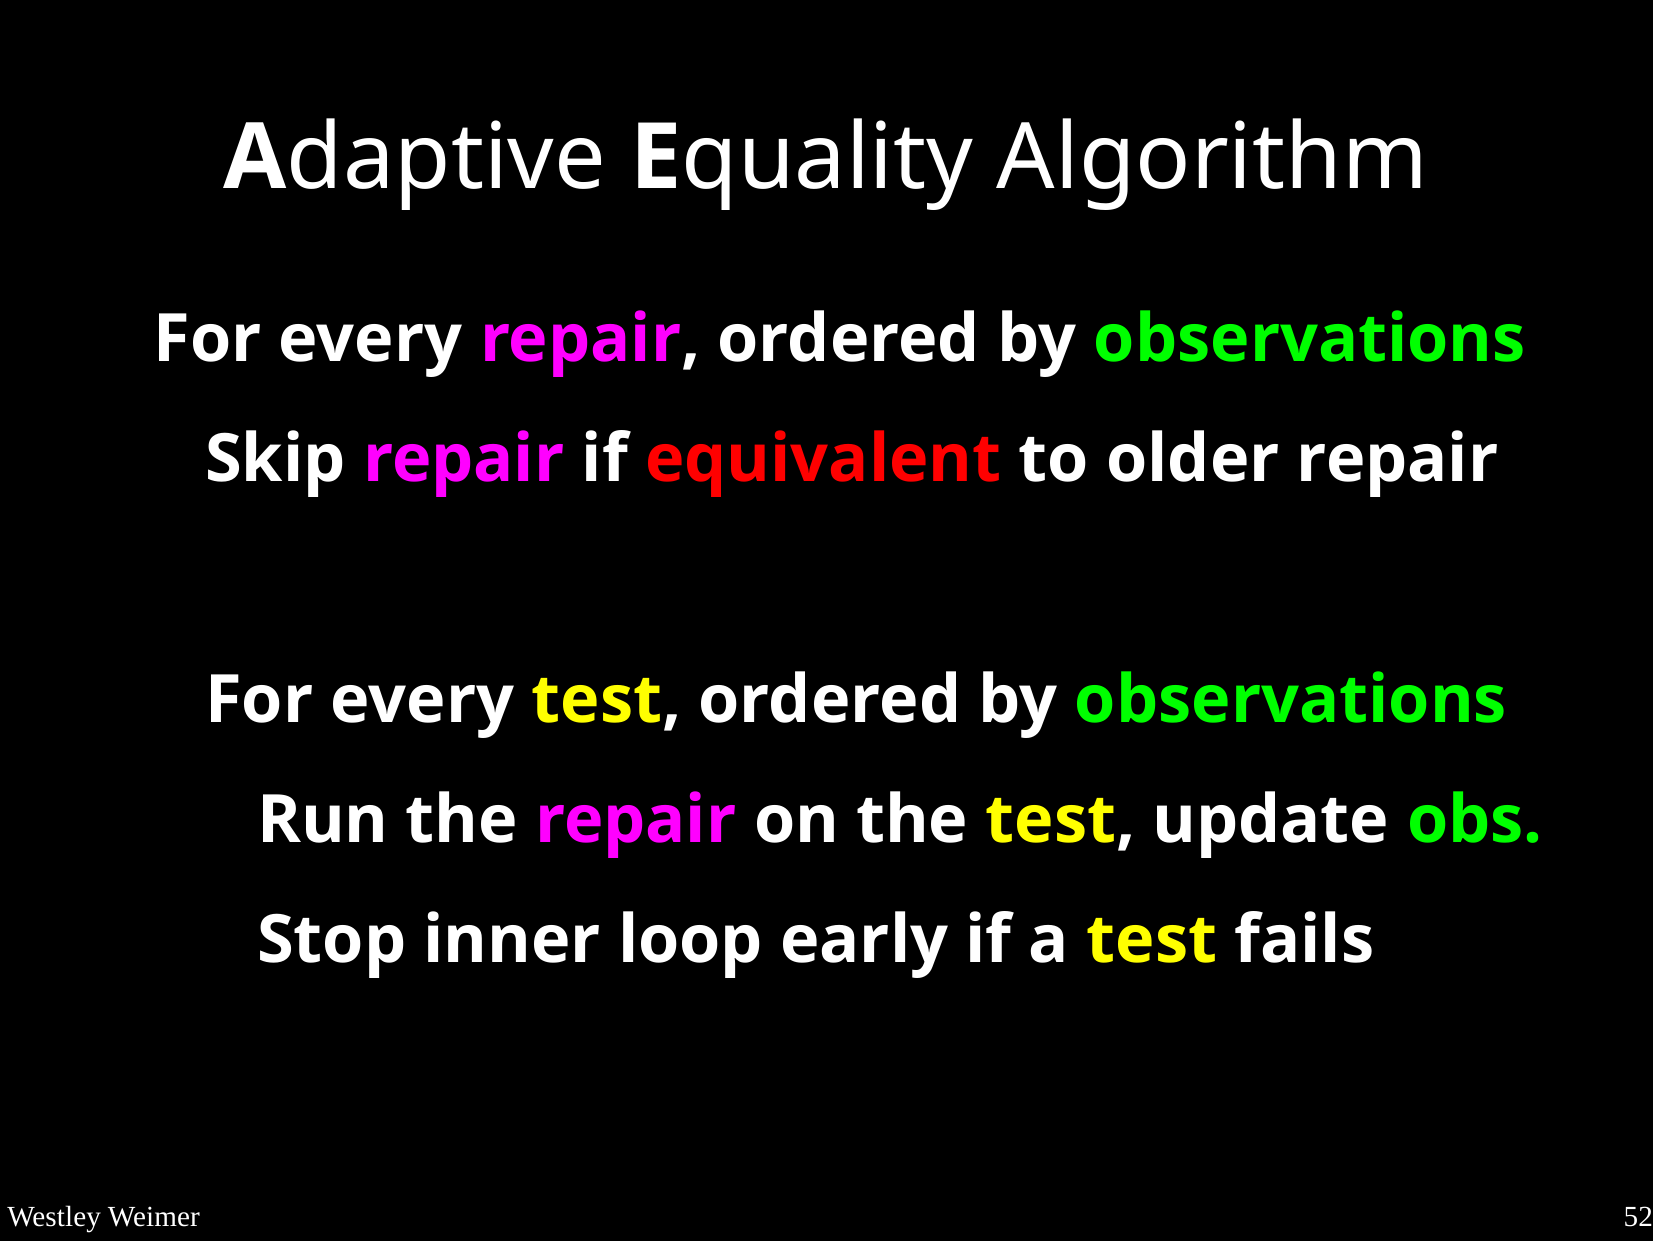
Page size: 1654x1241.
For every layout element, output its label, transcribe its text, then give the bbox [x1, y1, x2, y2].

title Adaptive Equality Algorithm [82, 49, 1571, 257]
list For every repair, ordered by observations Skip repair if equivalent to older repair For every test, ordered by observations Run the repair on the test, update obs. Stop inner loop early if a test fails [82, 290, 1571, 1117]
